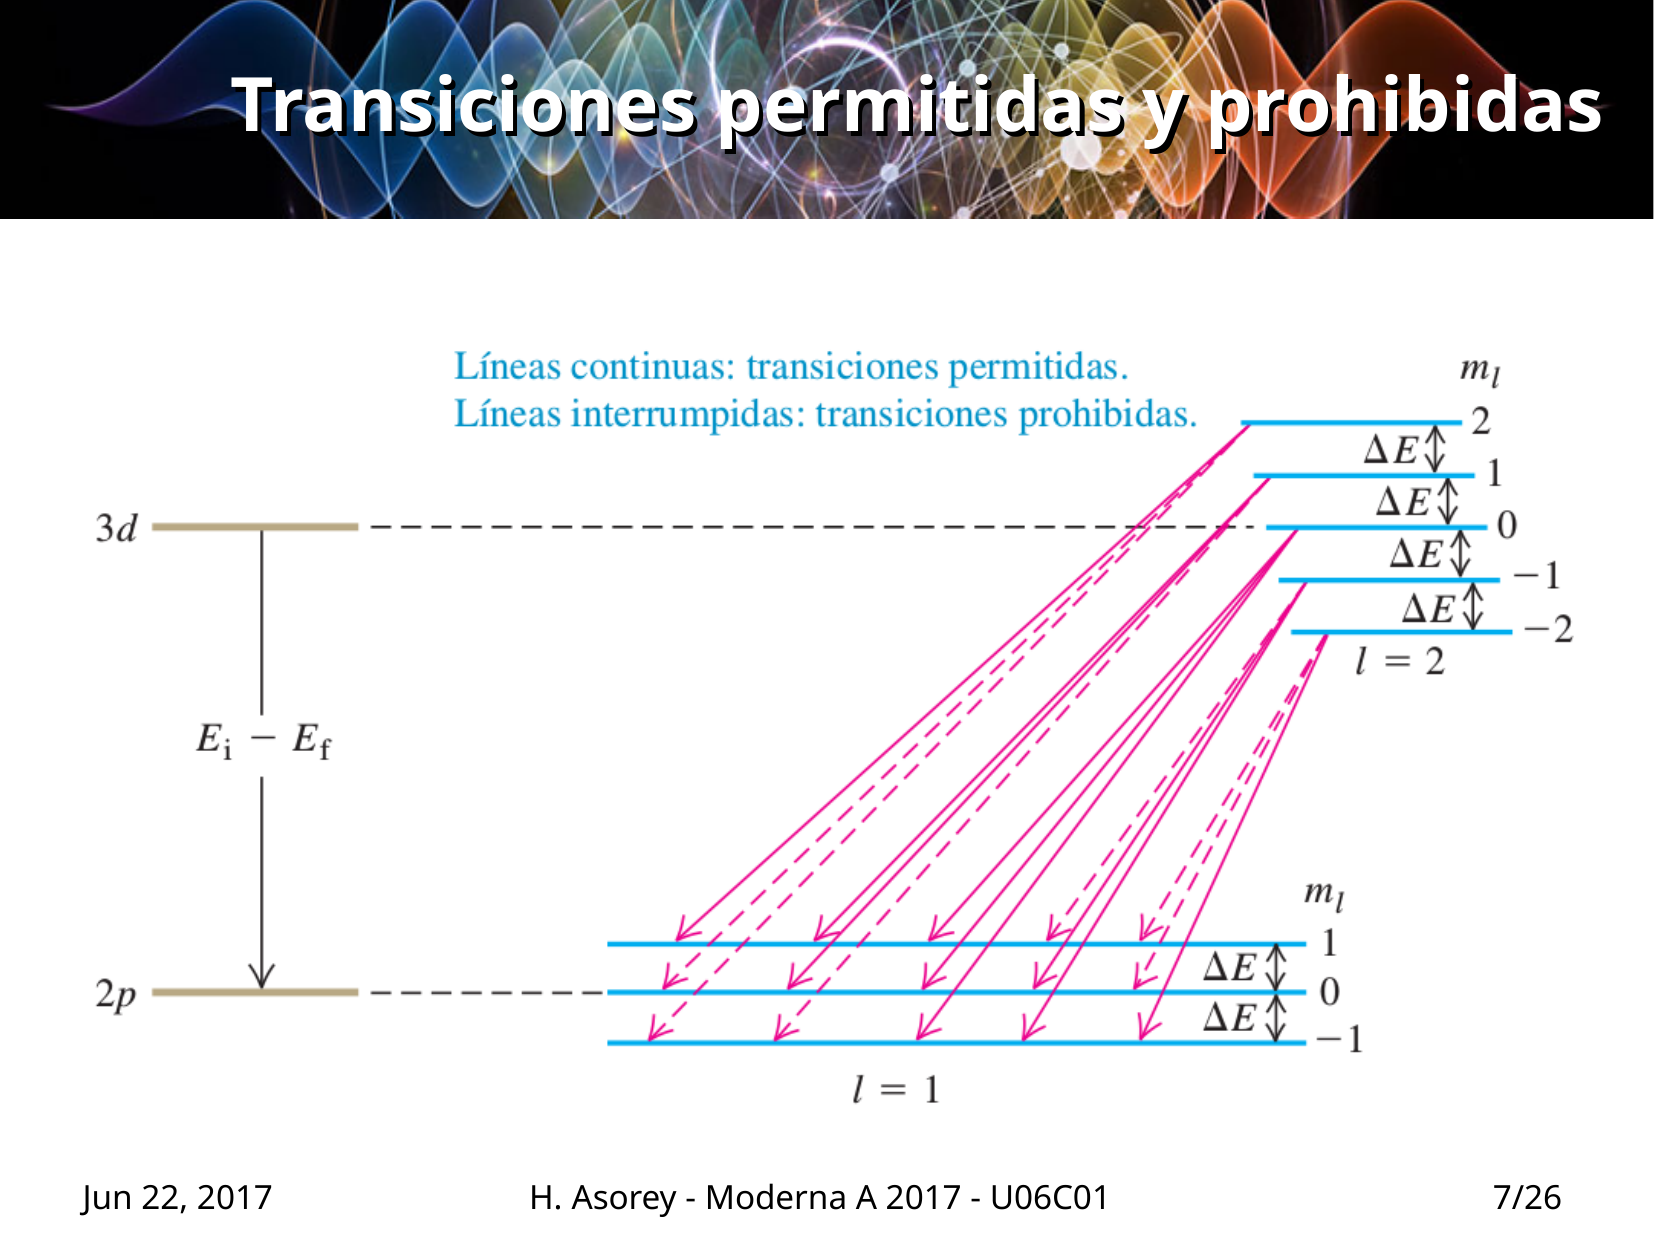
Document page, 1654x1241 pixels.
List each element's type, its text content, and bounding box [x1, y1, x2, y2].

picture [0, 0, 1654, 219]
title Transiciones permitidas y prohibidas [45, 15, 1606, 191]
picture [45, 275, 1606, 1135]
